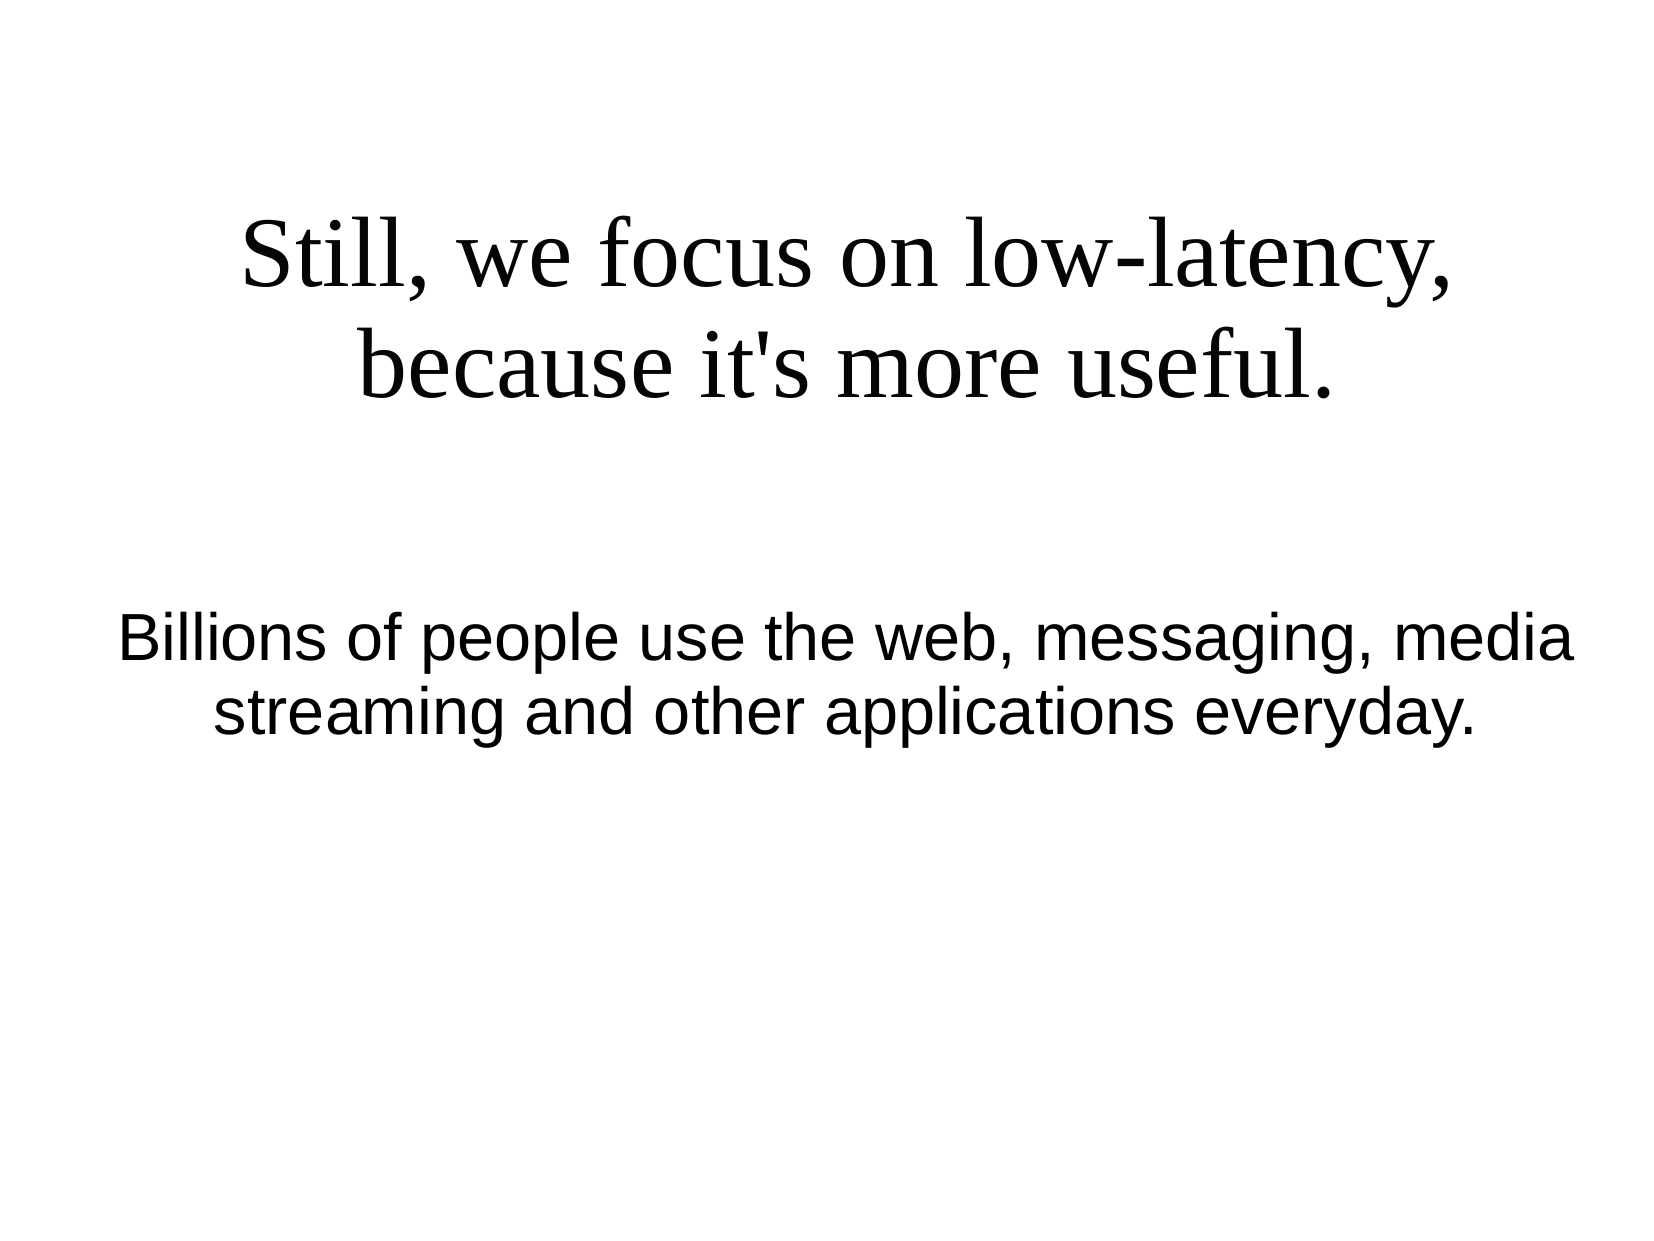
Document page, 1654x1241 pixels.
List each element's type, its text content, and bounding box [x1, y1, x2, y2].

text_box Billions of people use the web, messaging, media streaming and other applications everyday. [80, 592, 1613, 1126]
title Still, we focus on low-latency, because it's more useful. [85, 197, 1610, 420]
